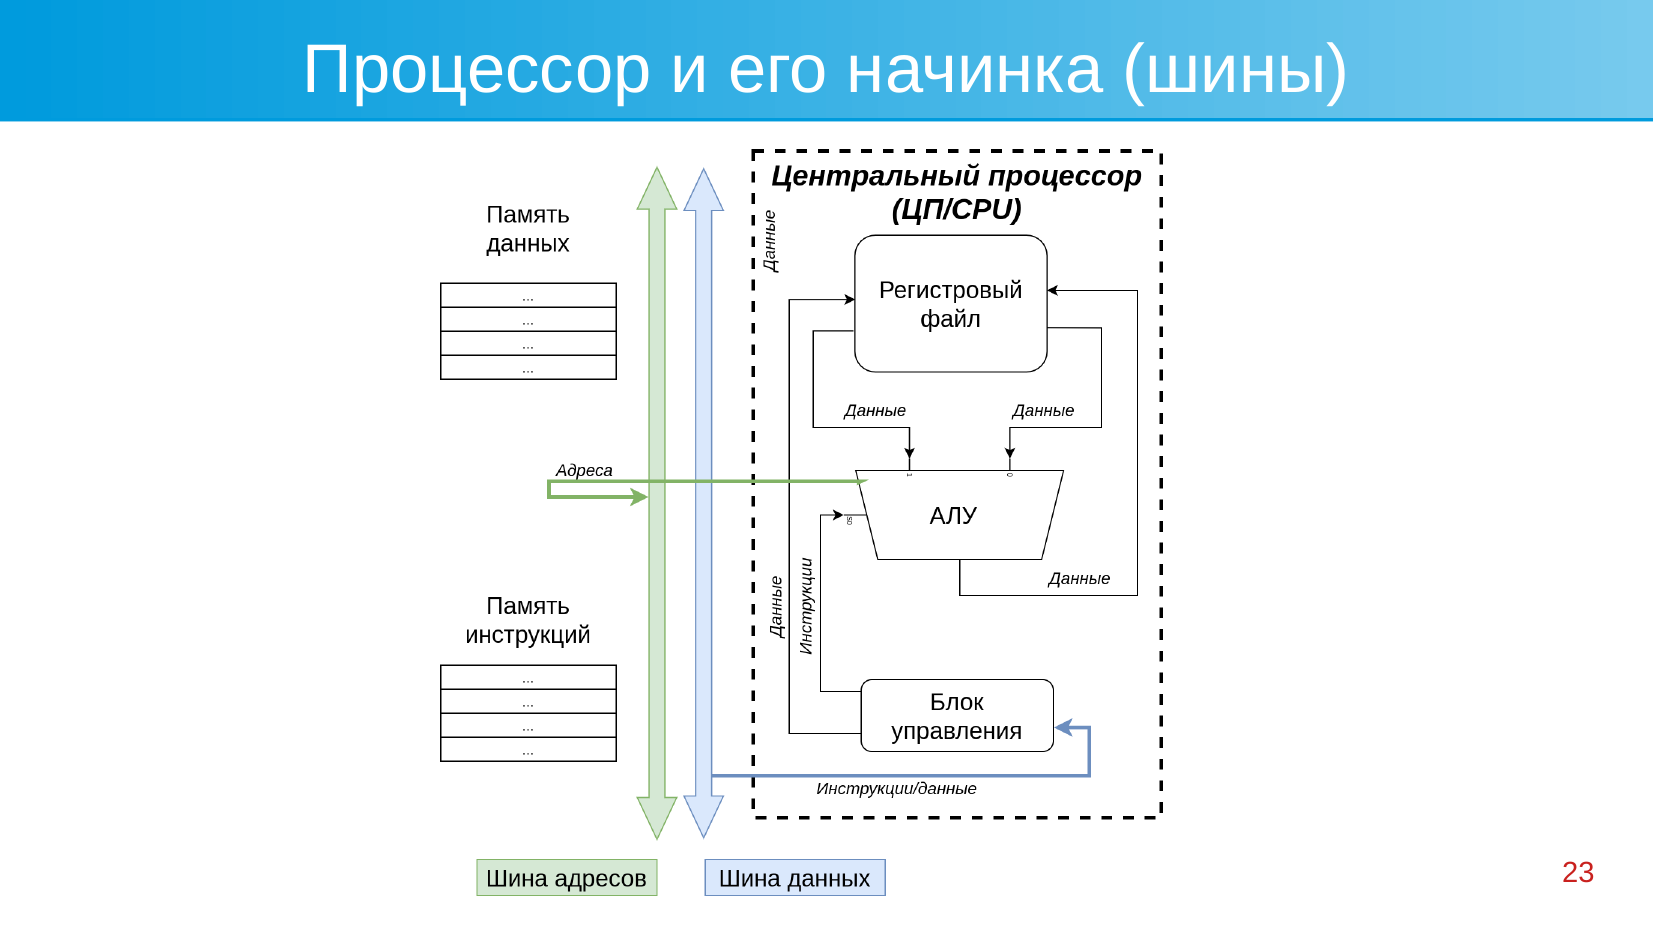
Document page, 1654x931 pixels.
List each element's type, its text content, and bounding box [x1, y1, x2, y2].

picture [440, 149, 1163, 897]
title Процессор и его начинка (шины) [59, 29, 1595, 108]
